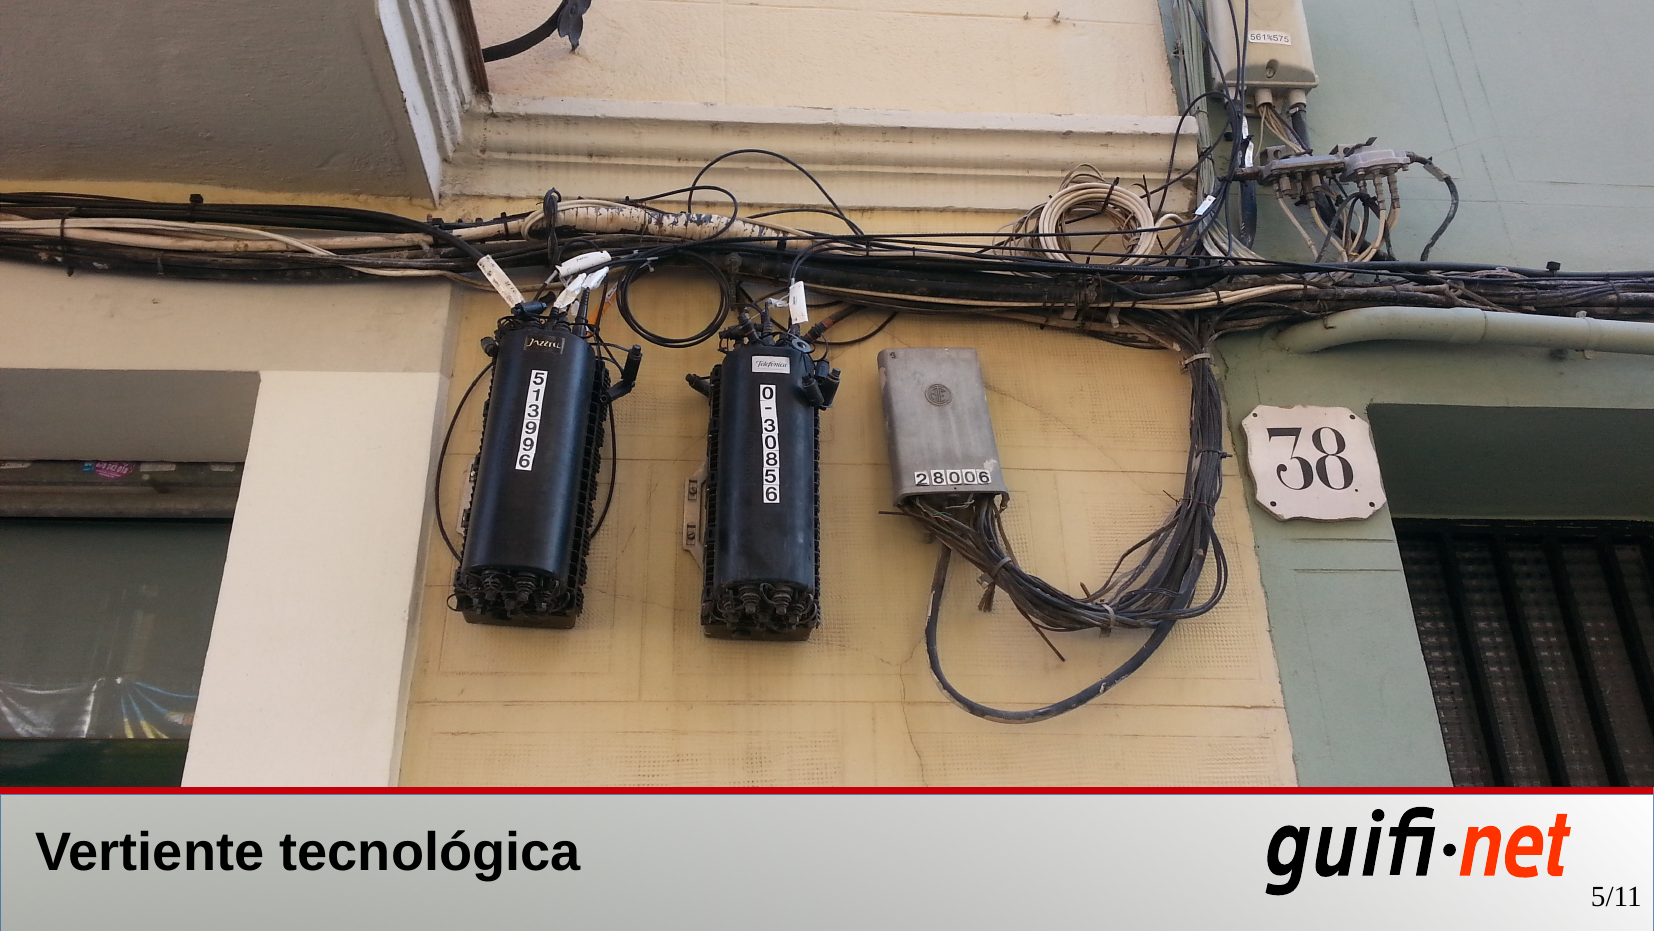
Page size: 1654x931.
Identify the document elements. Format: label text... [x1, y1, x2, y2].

picture [0, 0, 1654, 787]
title Vertiente tecnológica [35, 804, 1182, 898]
